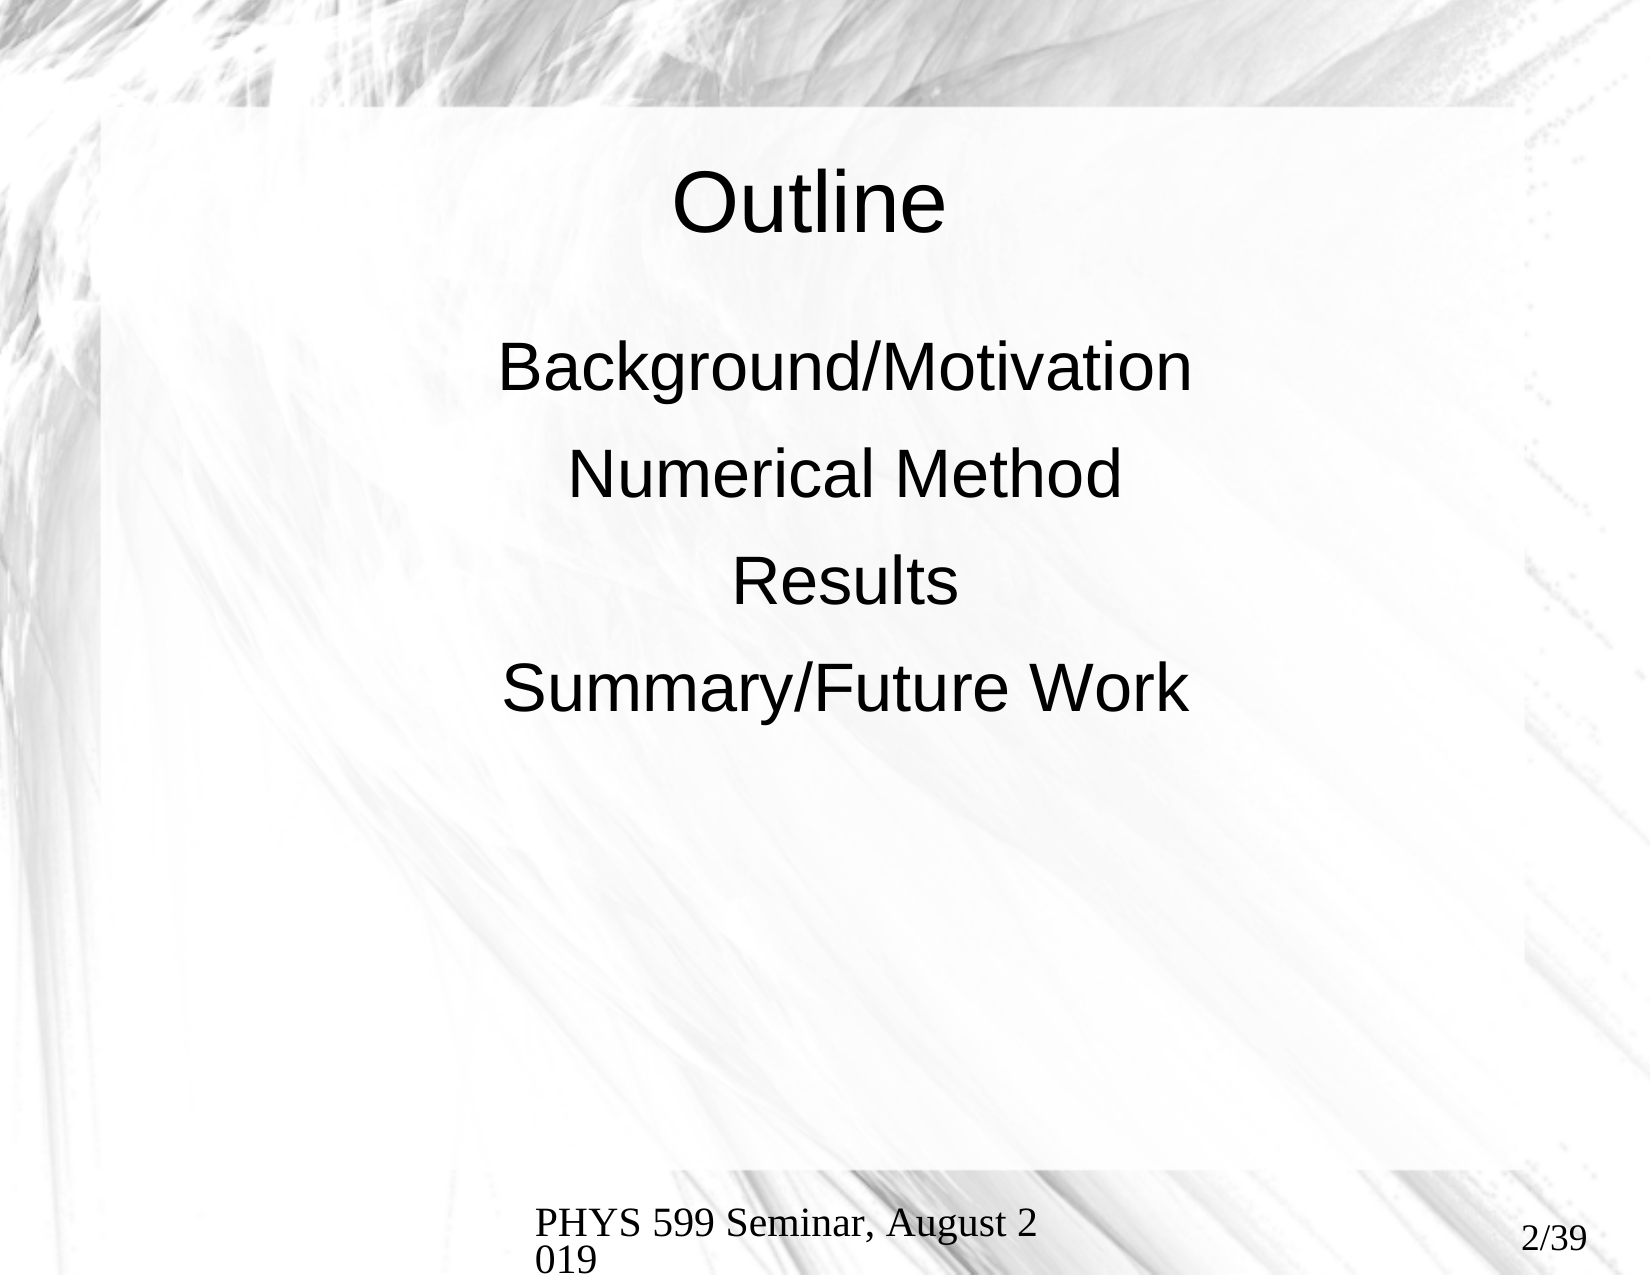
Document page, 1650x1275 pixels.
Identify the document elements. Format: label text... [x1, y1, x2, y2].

list Background/Motivation Numerical Method Results Summary/Future Work [105, 328, 1516, 972]
title Outline [117, 115, 1503, 288]
picture [0, 0, 1650, 1275]
